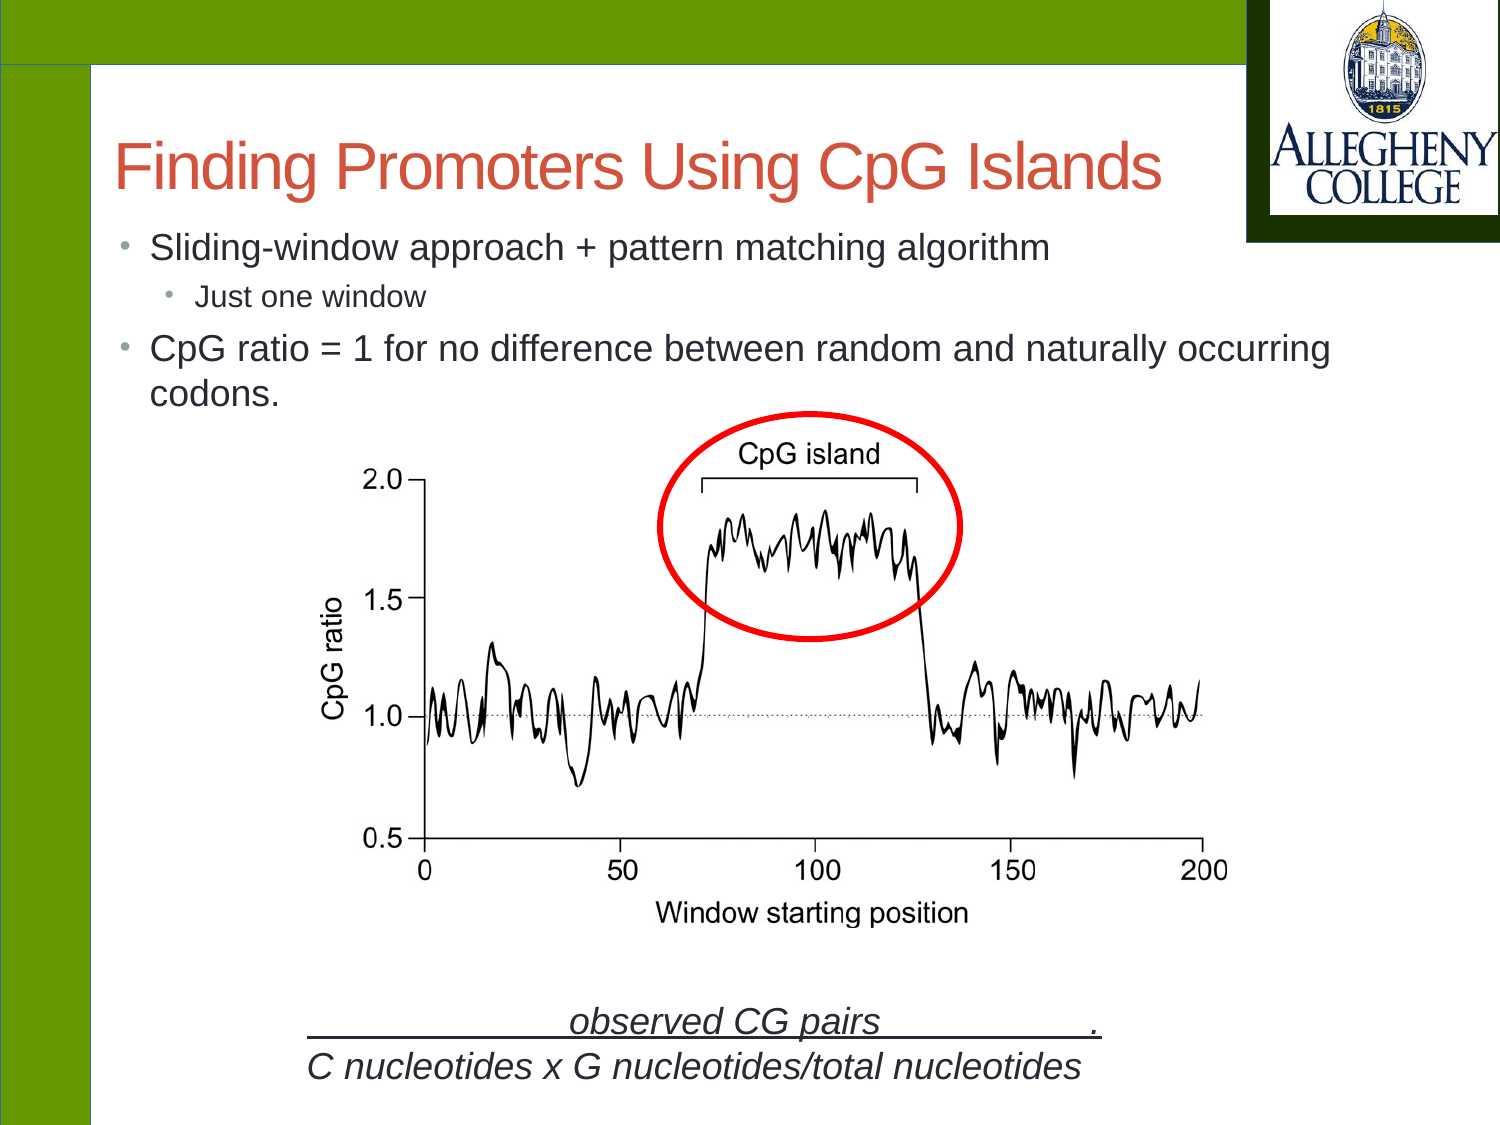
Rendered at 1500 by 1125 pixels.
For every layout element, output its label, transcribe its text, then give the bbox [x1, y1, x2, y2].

picture [664, 442, 957, 636]
list Sliding-window approach + pattern matching algorithm Just one window CpG ratio = 1 for no difference between random and naturally occurring codons. [104, 243, 1455, 1093]
text_box [0, 0, 1500, 1125]
picture [1270, 0, 1498, 216]
text_box observed CG pairs . C nucleotides x G nucleotides/total nucleotides [291, 989, 1222, 1095]
title Finding Promoters Using CpG Islands [98, 81, 1449, 245]
picture [320, 442, 1227, 928]
